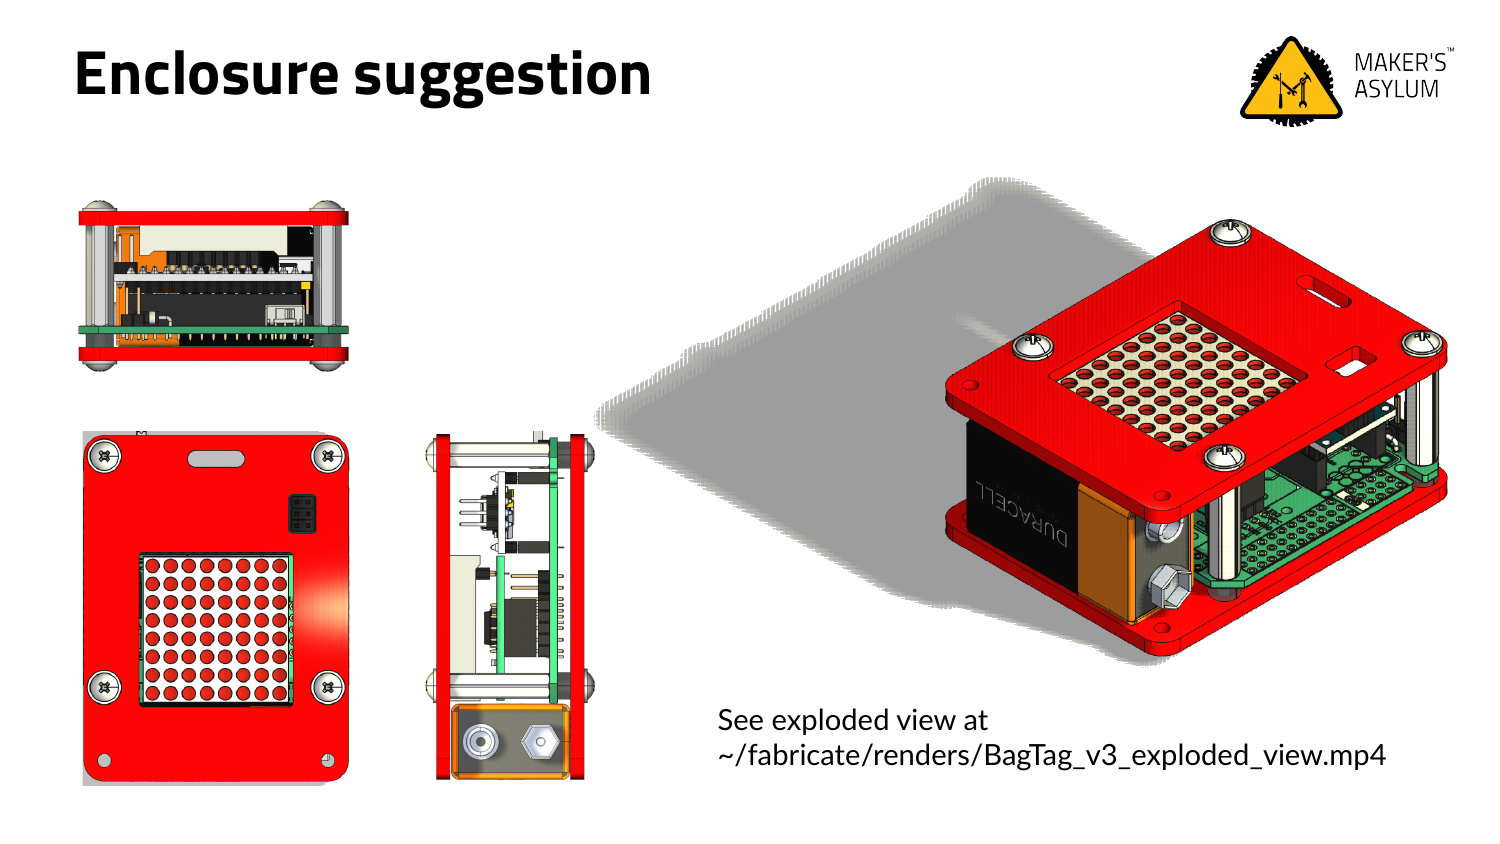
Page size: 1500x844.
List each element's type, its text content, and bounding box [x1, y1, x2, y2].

picture [1240, 36, 1454, 128]
text_box See exploded view at ~/fabricate/renders/BagTag_v3_exploded_view.mp4 [702, 694, 1436, 780]
picture [82, 431, 357, 786]
picture [76, 199, 351, 373]
text_box Enclosure suggestion [58, 11, 822, 127]
picture [421, 165, 1459, 786]
